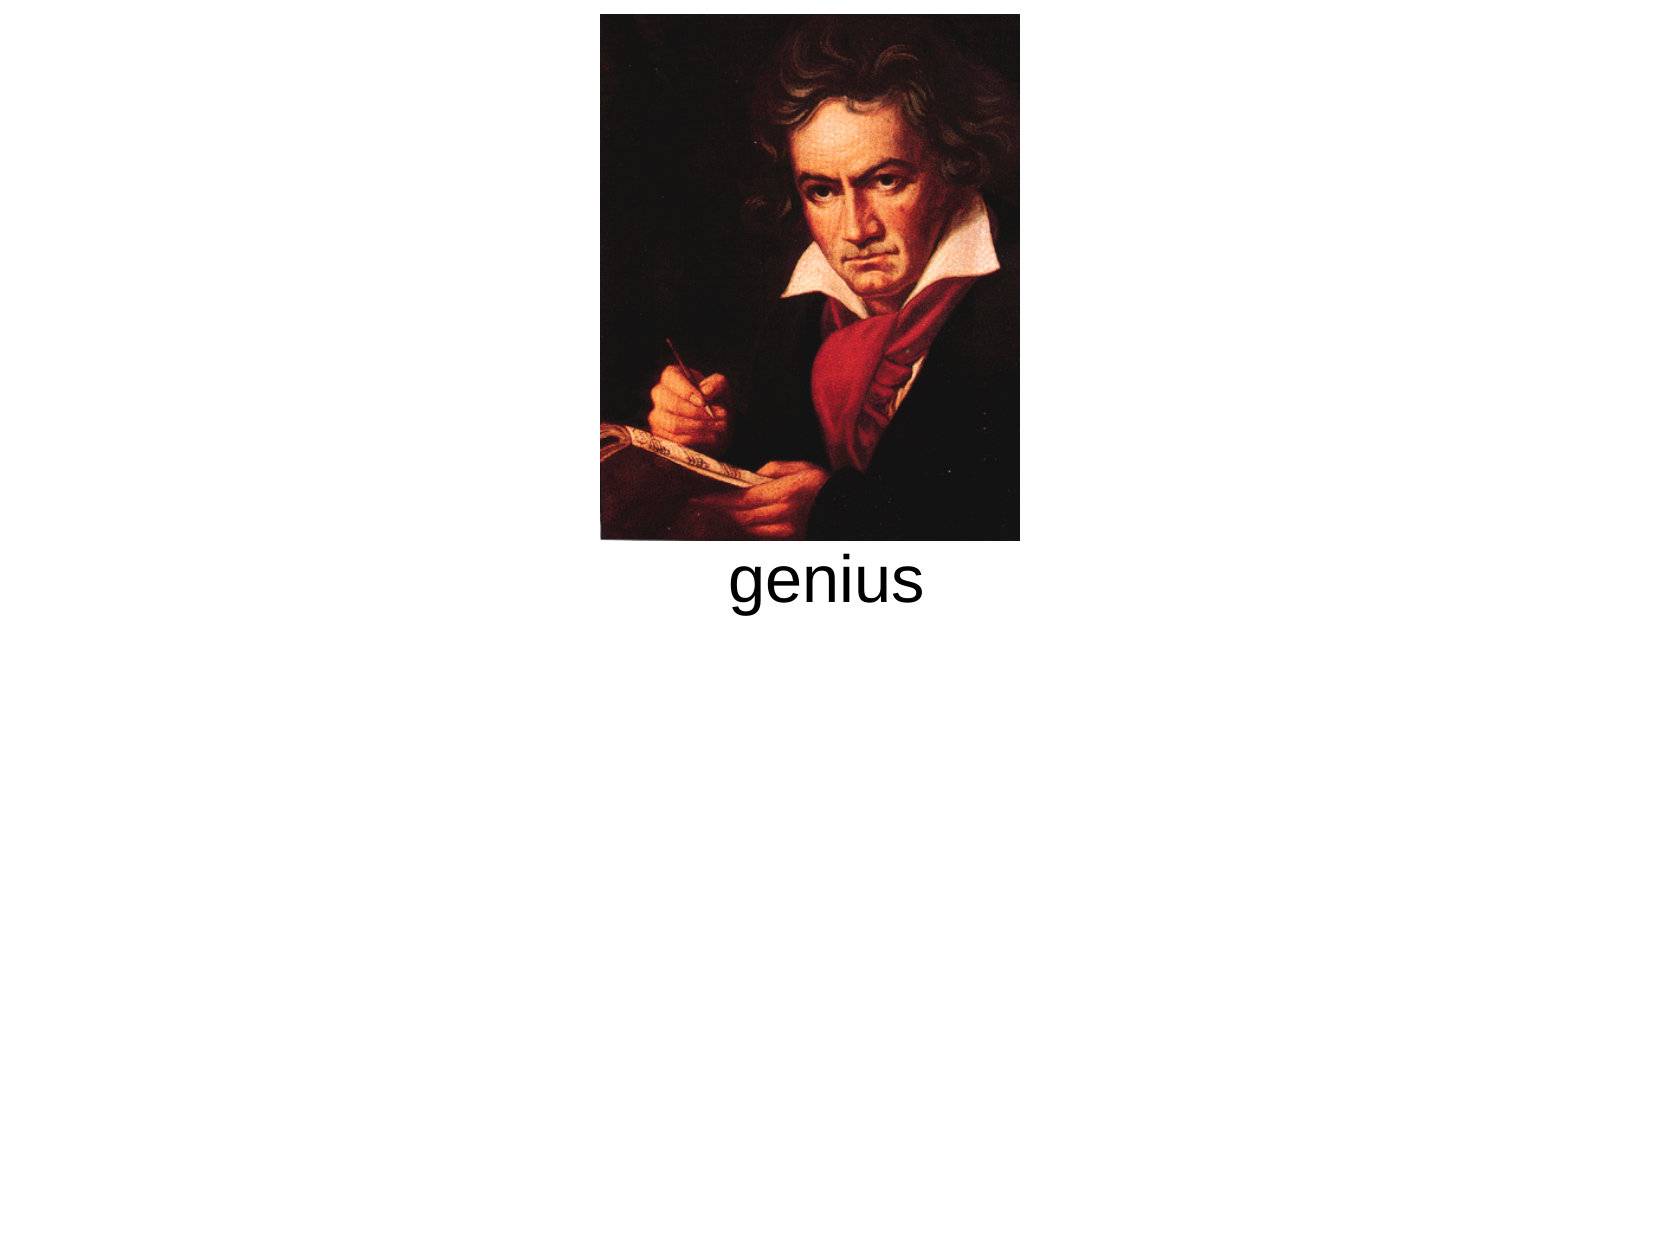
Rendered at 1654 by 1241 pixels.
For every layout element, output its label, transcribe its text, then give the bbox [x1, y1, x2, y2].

subtitle genius [82, 49, 1571, 1109]
picture [600, 14, 1020, 541]
